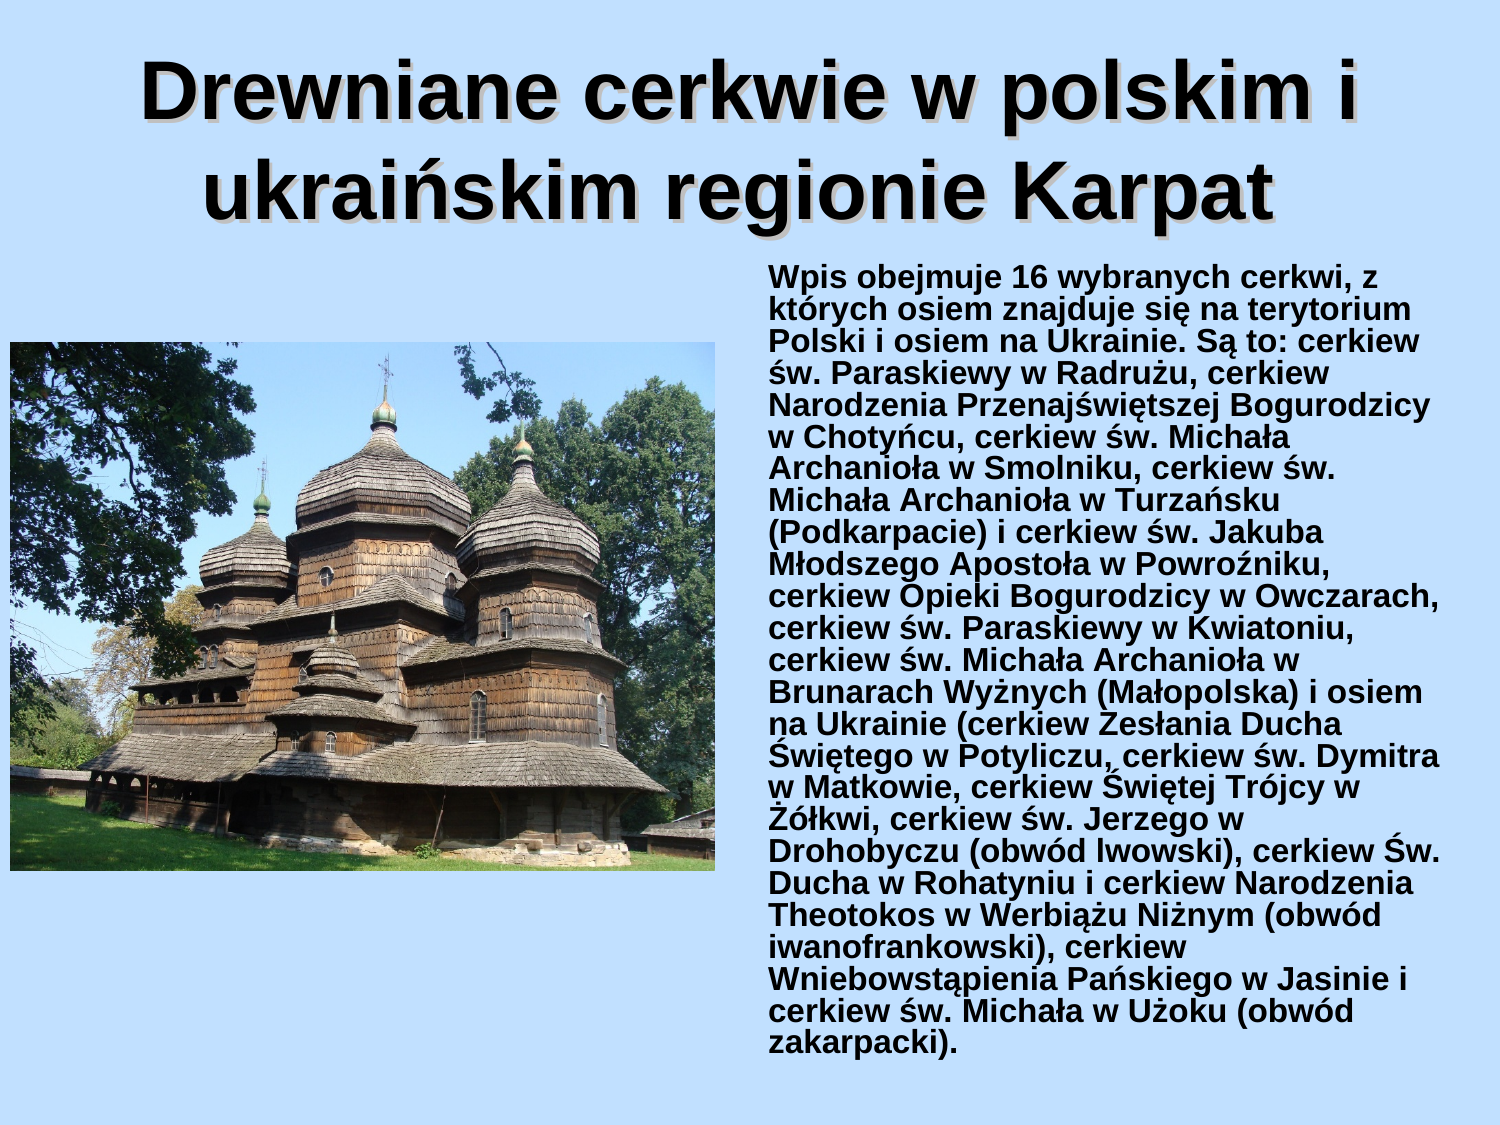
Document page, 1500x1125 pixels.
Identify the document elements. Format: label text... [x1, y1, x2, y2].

title Drewniane cerkwie w polskim i ukraińskim regionie Karpat [75, 42, 1426, 231]
picture [10, 342, 715, 871]
list Wpis obejmuje 16 wybranych cerkwi, z których osiem znajduje się na terytorium Polski i osiem na Ukrainie. Są to: cerkiew św. Paraskiewy w Radrużu, cerkiew Narodzenia Przenajświętszej Bogurodzicy w Chotyńcu, cerkiew św. Michała Archanioła w Smolniku, cerkiew św. Michała Archanioła w Turzańsku (Podkarpacie) i cerkiew św. Jakuba Młodszego Apostoła w Powroźniku, cerkiew Opieki Bogurodzicy w Owczarach, cerkiew św. Paraskiewy w Kwiatoniu, cerkiew św. Michała Archanioła w Brunarach Wyżnych (Małopolska) i osiem na Ukrainie (cerkiew Zesłania Ducha Świętego w Potyliczu, cerkiew św. Dymitra w Matkowie, cerkiew Świętej Trójcy w Żółkwi, cerkiew św. Jerzego w Drohobyczu (obwód lwowski), cerkiew Św. Ducha w Rohatyniu i cerkiew Narodzenia Theotokos w Werbiążu Niżnym (obwód iwanofrankowski), cerkiew Wniebowstąpienia Pańskiego w Jasinie i cerkiew św. Michała w Użoku (obwód zakarpacki). [697, 255, 1459, 1114]
